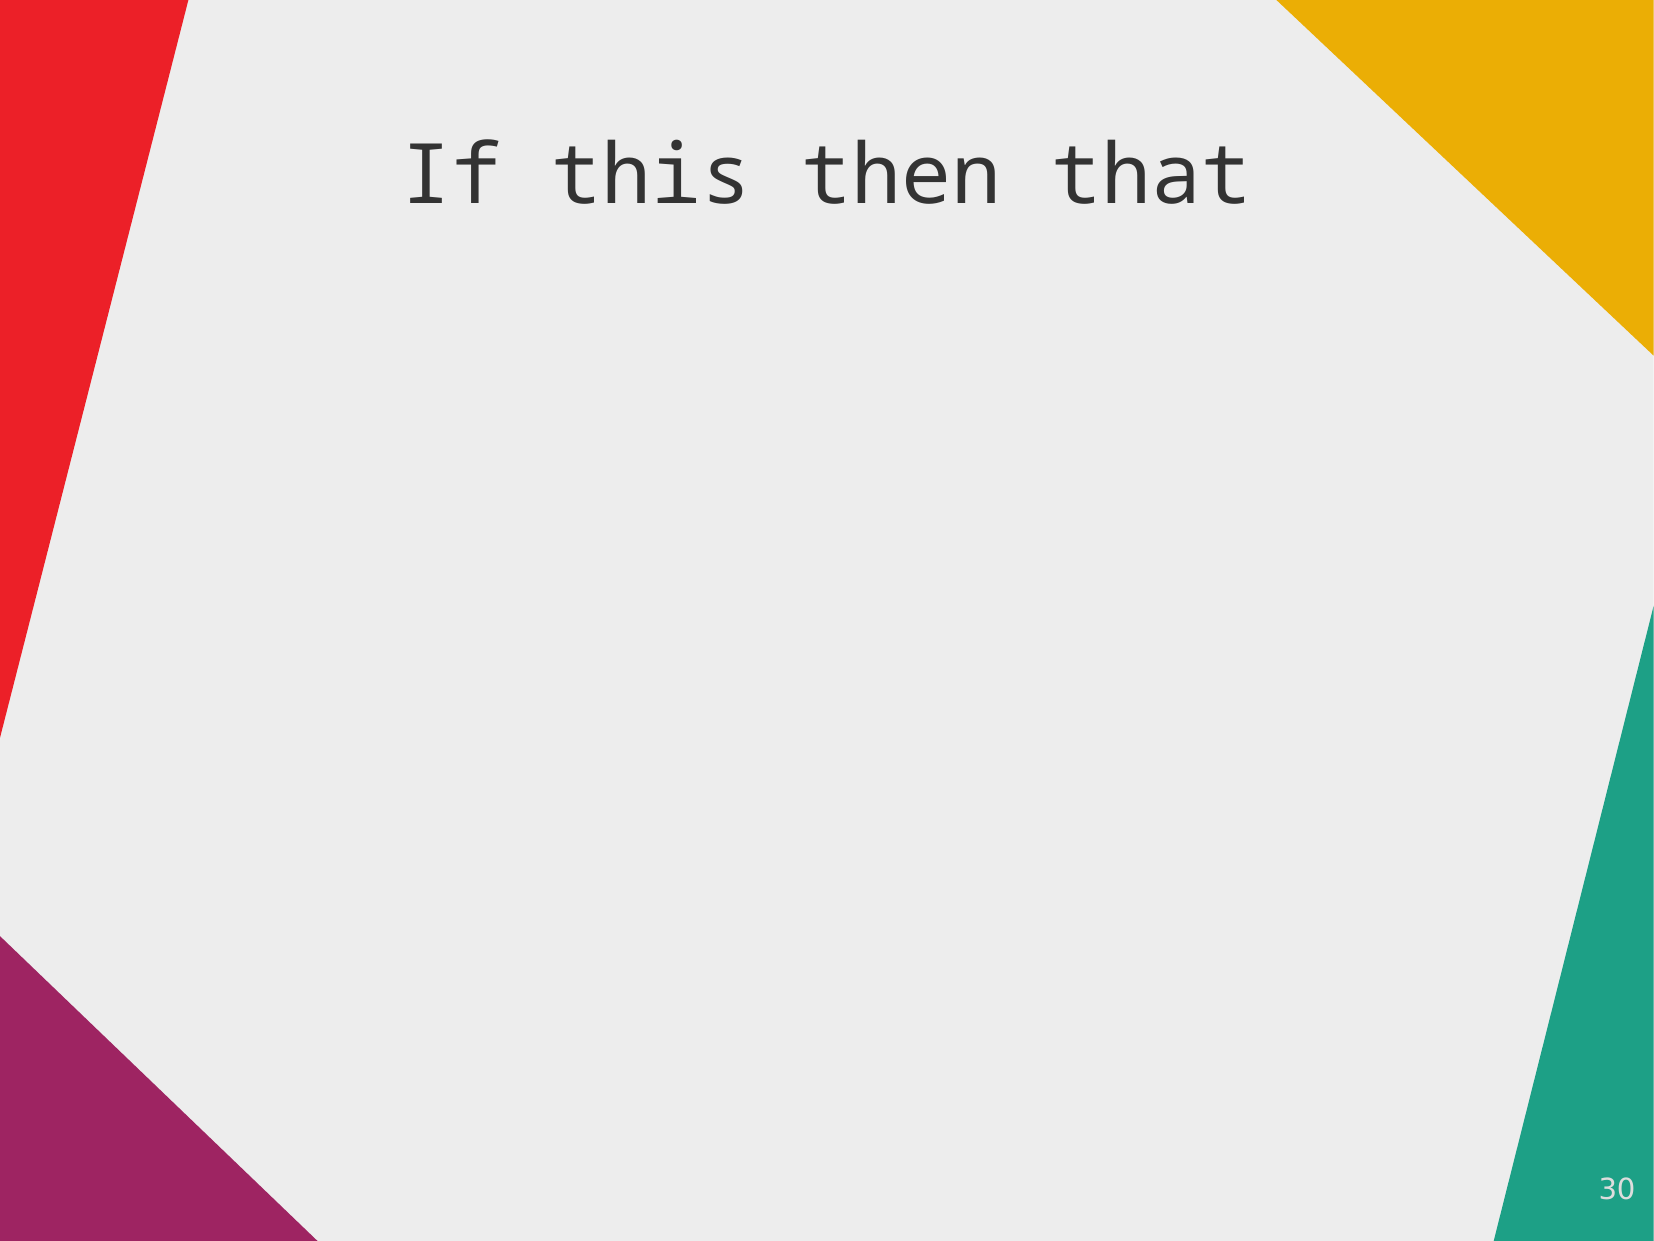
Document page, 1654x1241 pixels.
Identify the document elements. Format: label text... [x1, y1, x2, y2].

title If this then that [114, 73, 1539, 271]
